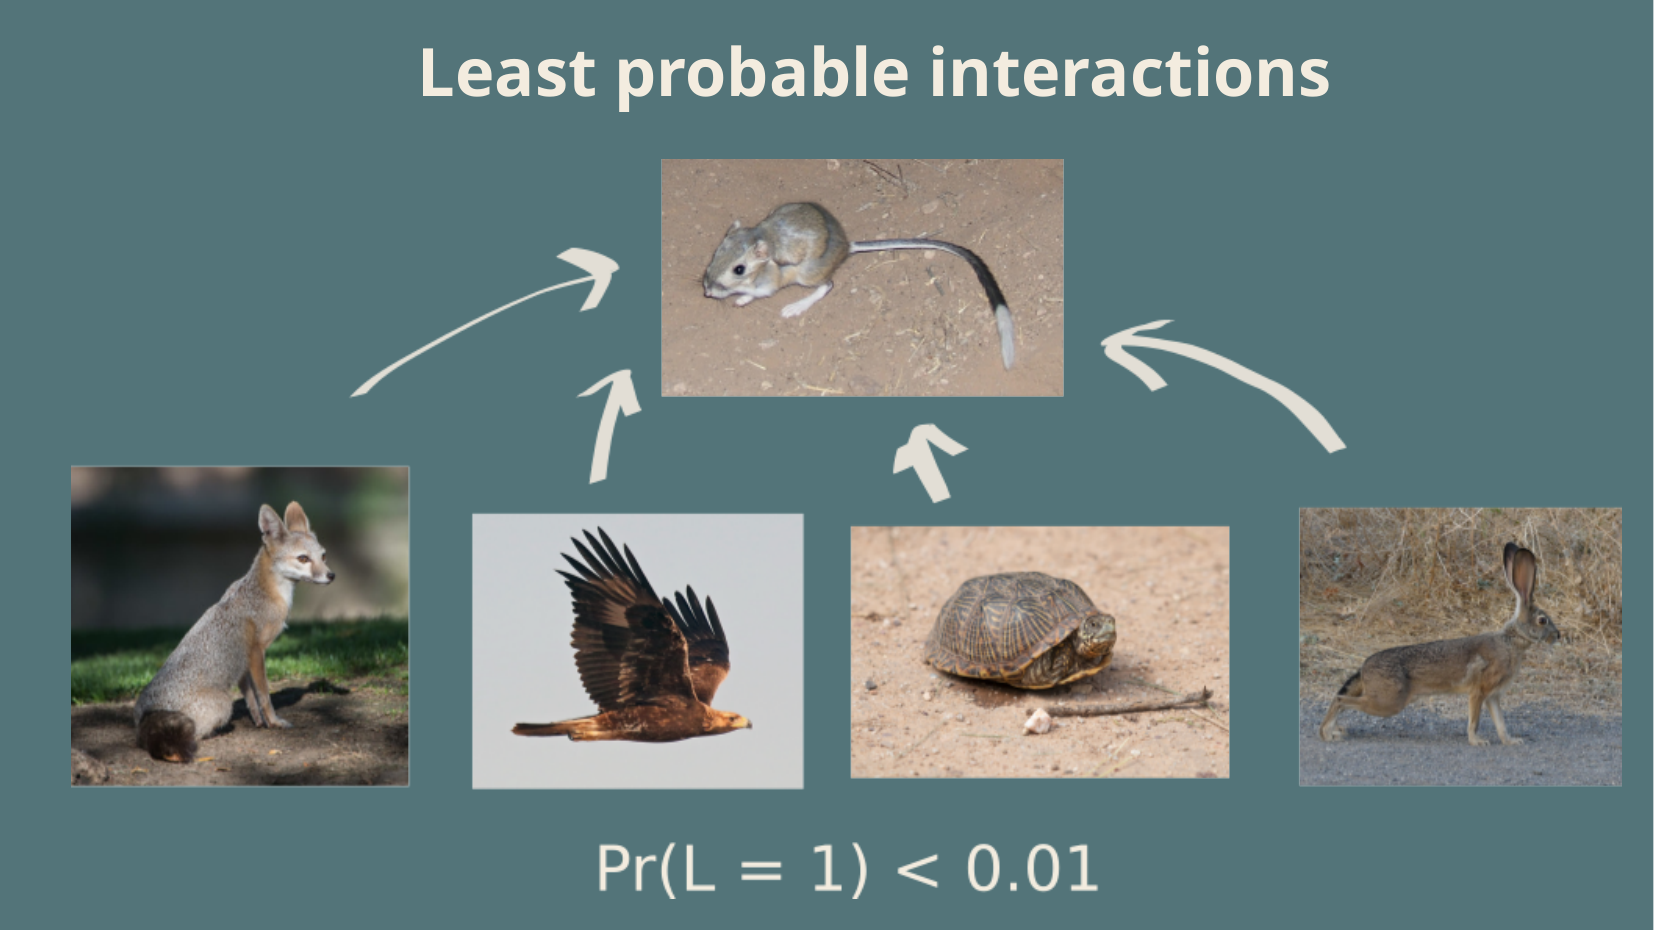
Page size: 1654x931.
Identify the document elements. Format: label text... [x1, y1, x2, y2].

picture [71, 159, 1622, 899]
text_box Least probable interactions [402, 17, 1251, 121]
